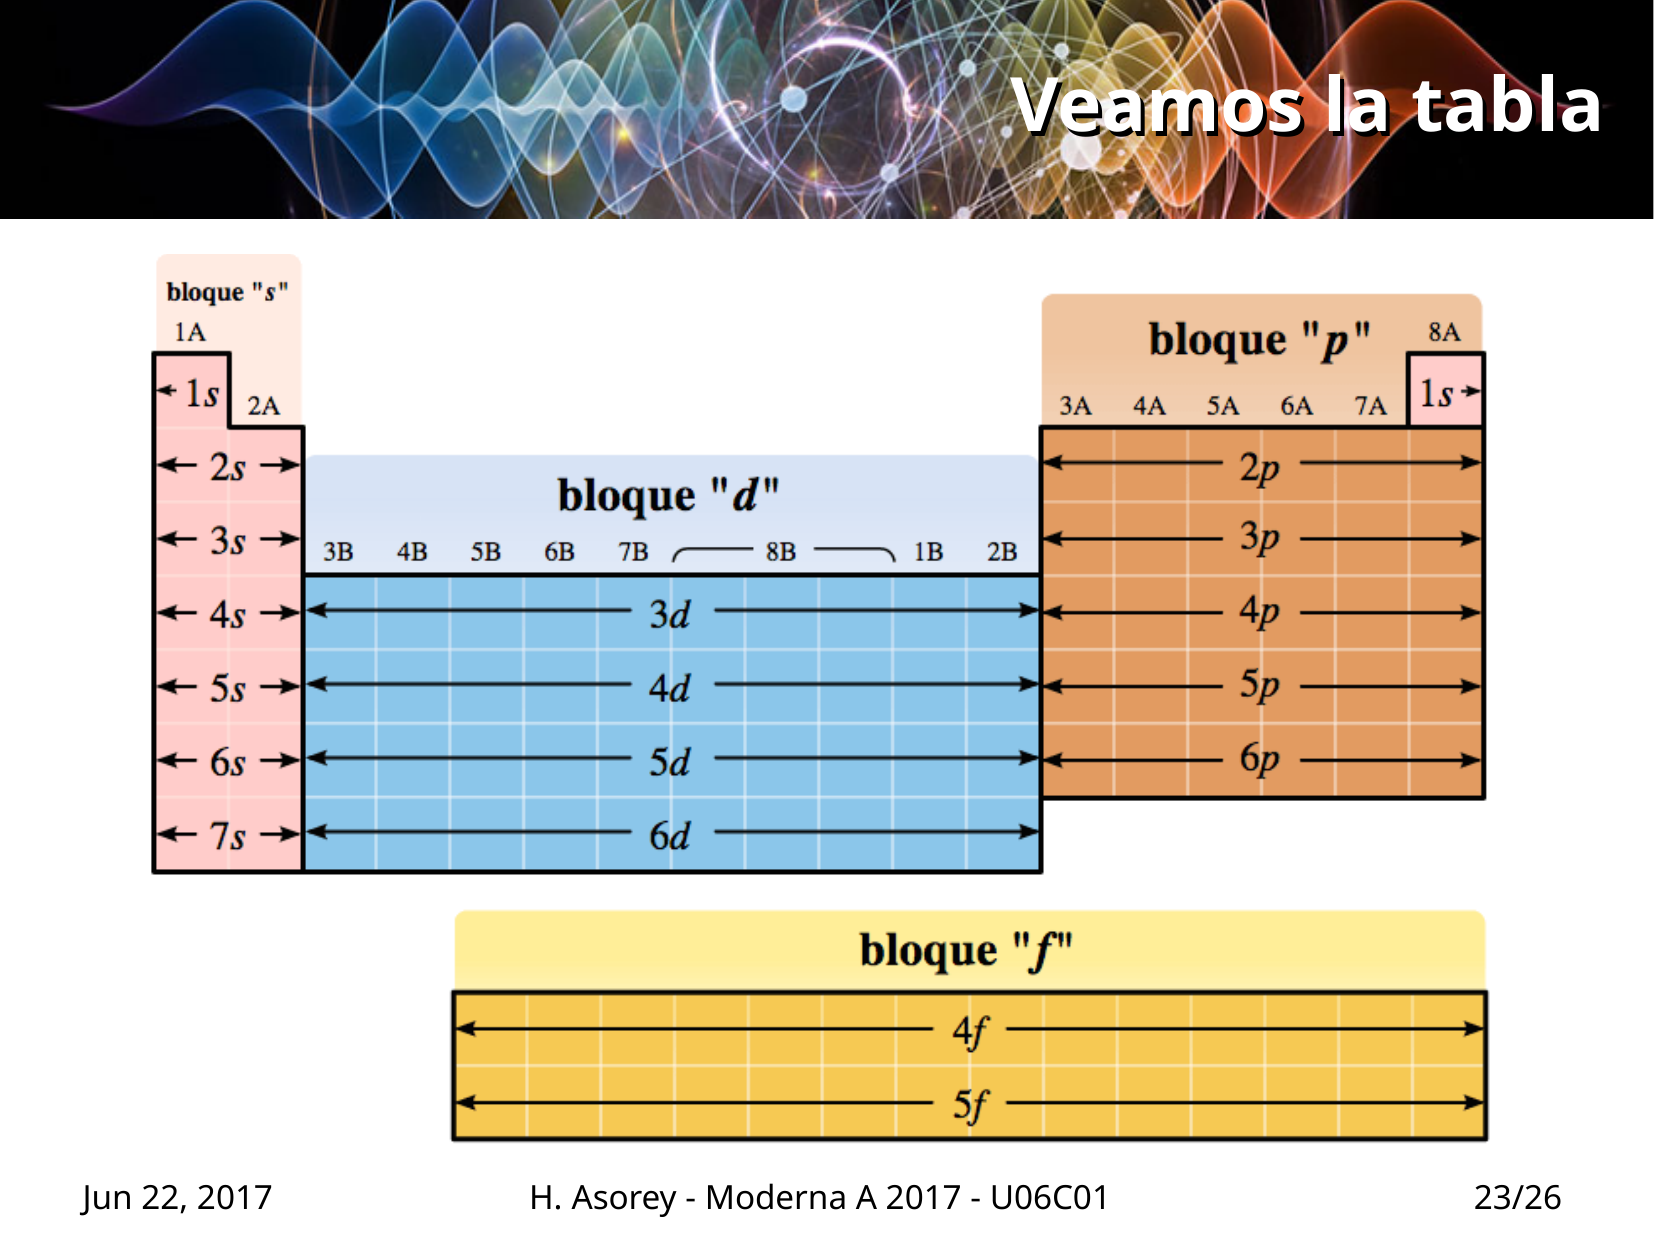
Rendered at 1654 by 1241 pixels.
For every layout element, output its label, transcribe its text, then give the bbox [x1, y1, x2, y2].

picture [0, 0, 1654, 219]
picture [150, 254, 1500, 1156]
title Veamos la tabla [45, 15, 1606, 191]
